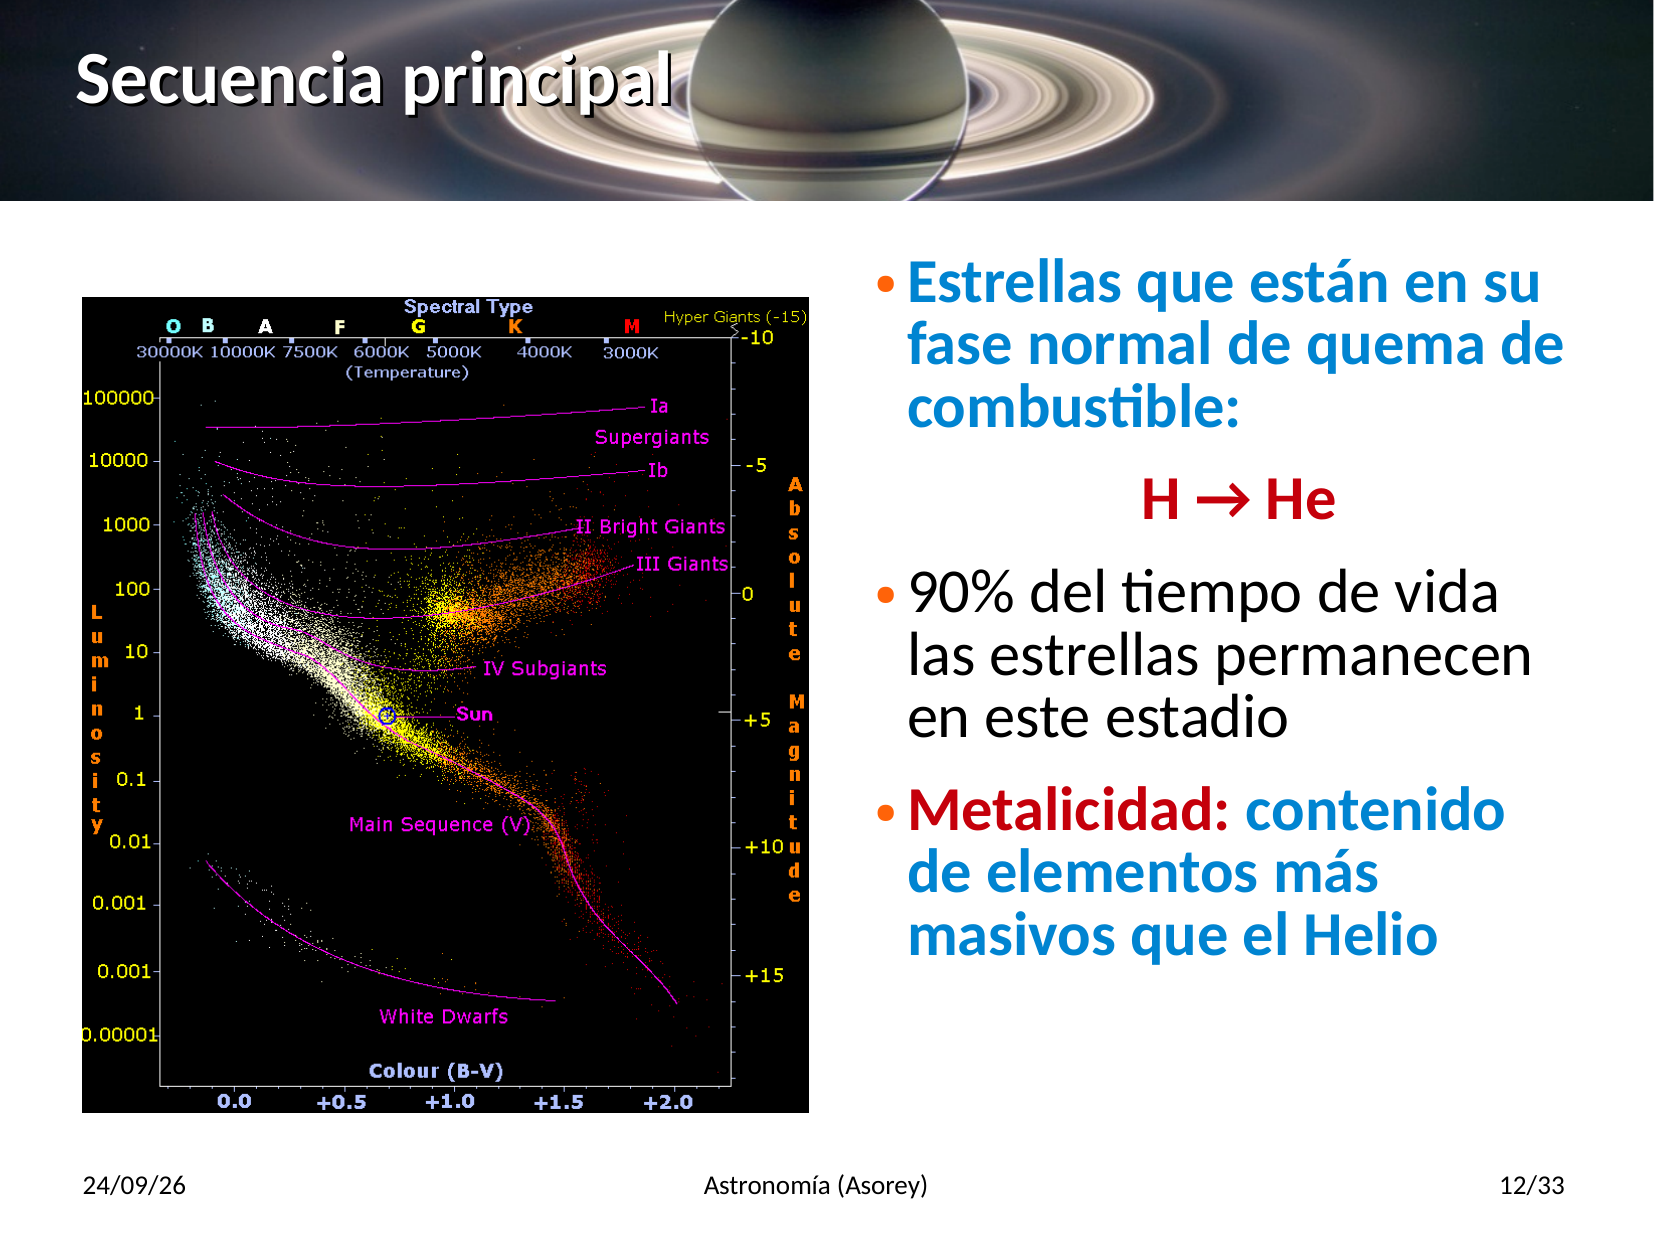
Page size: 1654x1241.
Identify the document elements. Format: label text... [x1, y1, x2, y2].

title Secuencia principal [75, 19, 1564, 151]
picture [82, 297, 809, 1113]
picture [0, 0, 1654, 201]
list Estrellas que están en su fase normal de quema de combustible: H → He 90% del tiempo de vida las estrellas permanecen en este estadio Metalicidad: contenido de elementos más masivos que el Helio [845, 255, 1572, 1156]
